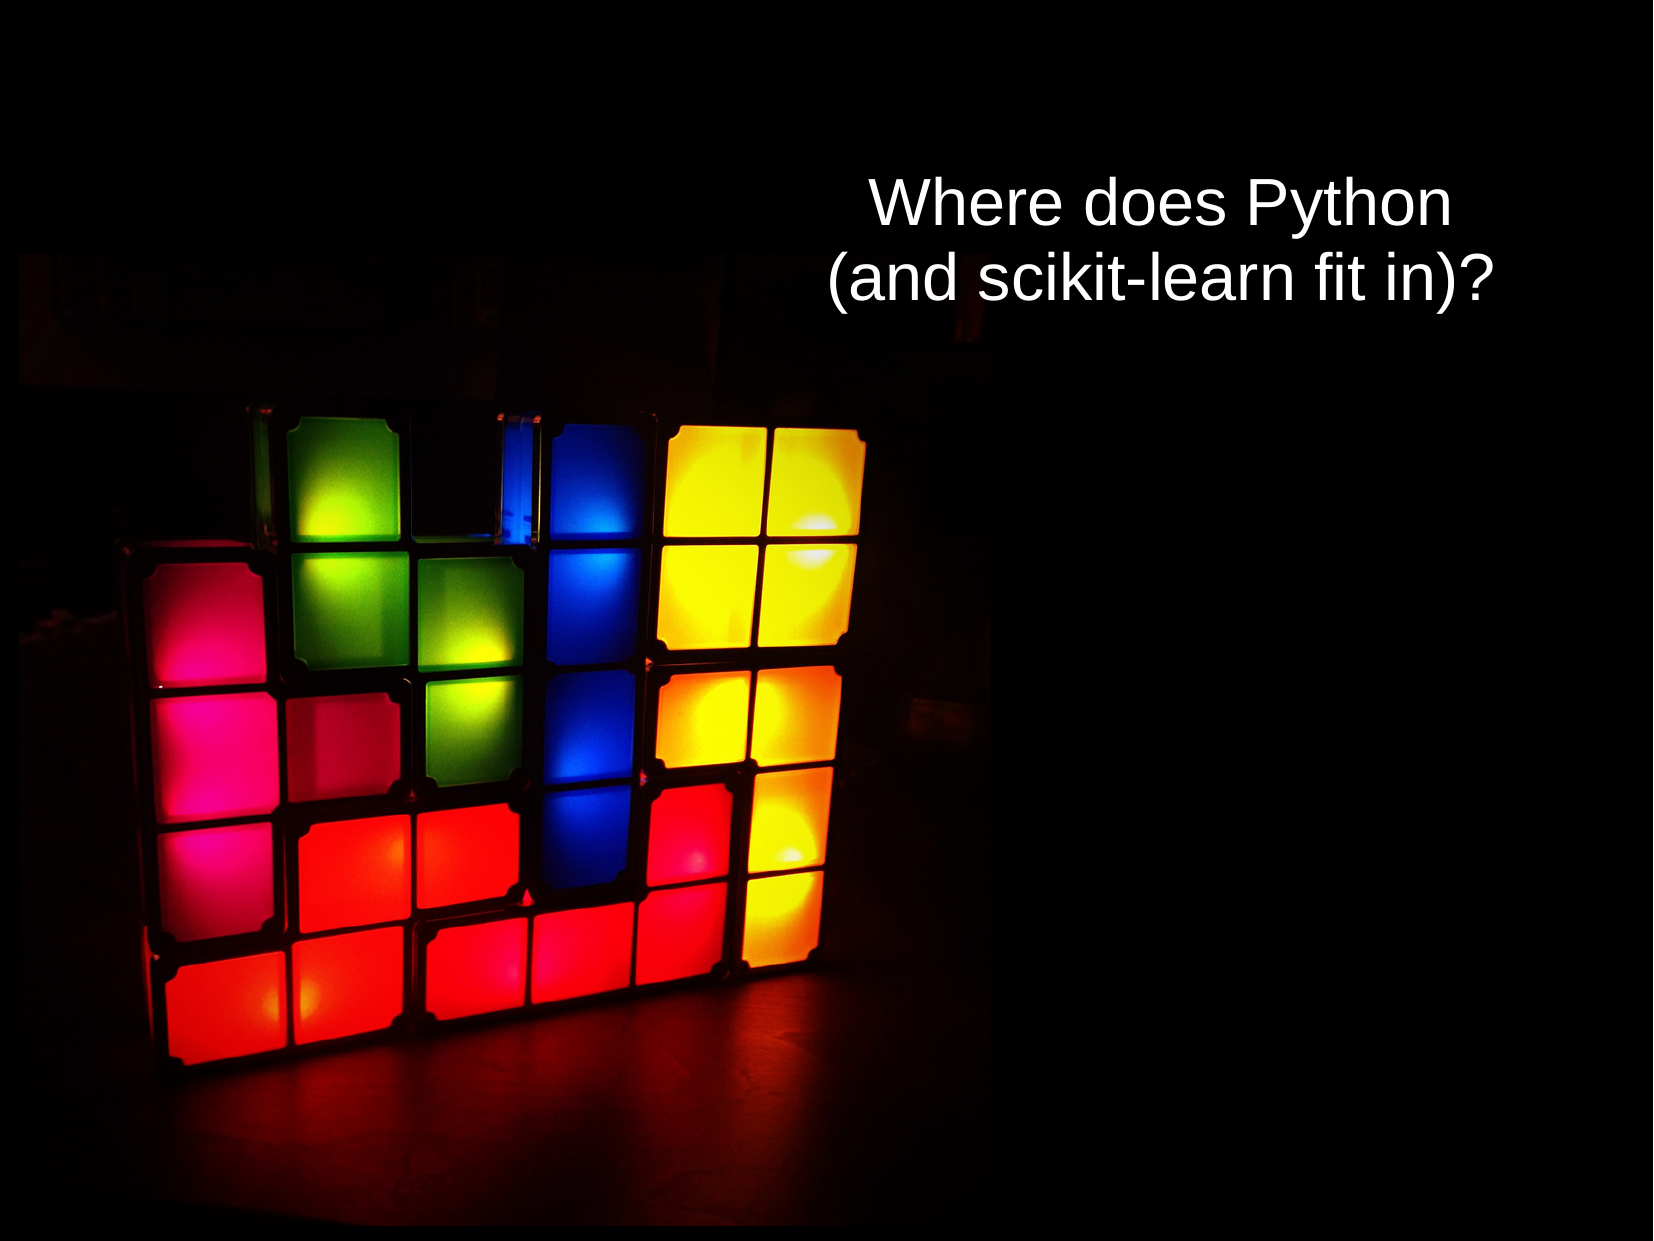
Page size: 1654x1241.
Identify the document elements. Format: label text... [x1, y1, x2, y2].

subtitle Where does Python (and scikit-learn fit in)? [417, 0, 1653, 721]
picture [19, 254, 991, 1226]
